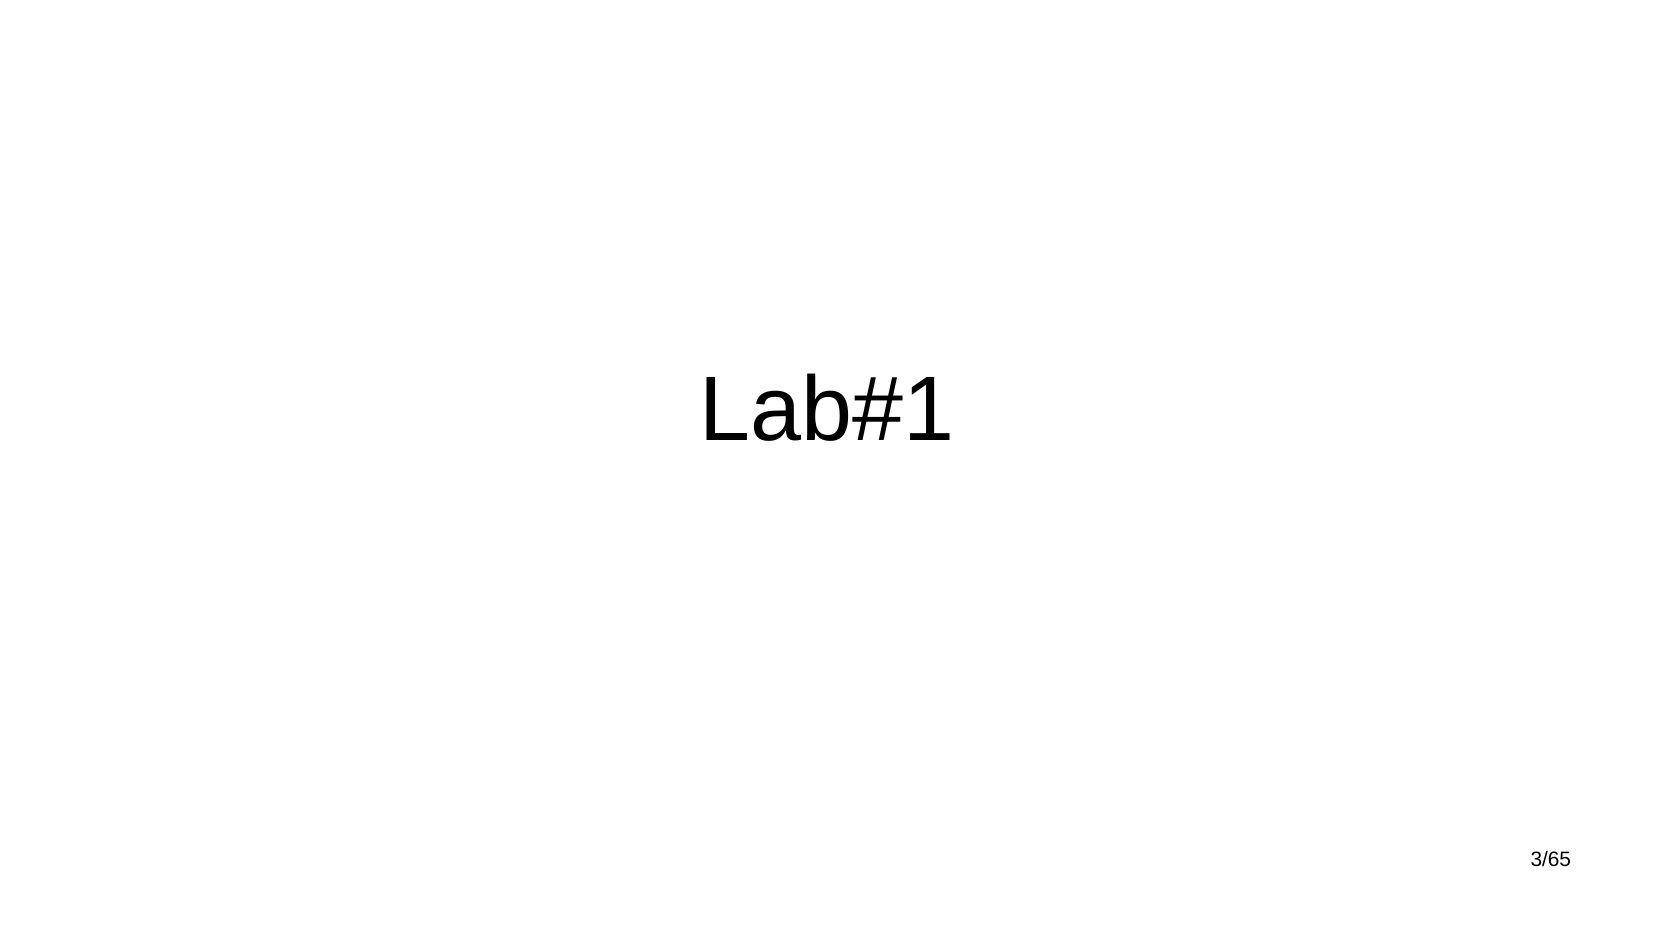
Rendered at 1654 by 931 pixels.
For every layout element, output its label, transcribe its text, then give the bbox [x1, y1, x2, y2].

title Lab#1 [82, 330, 1571, 486]
